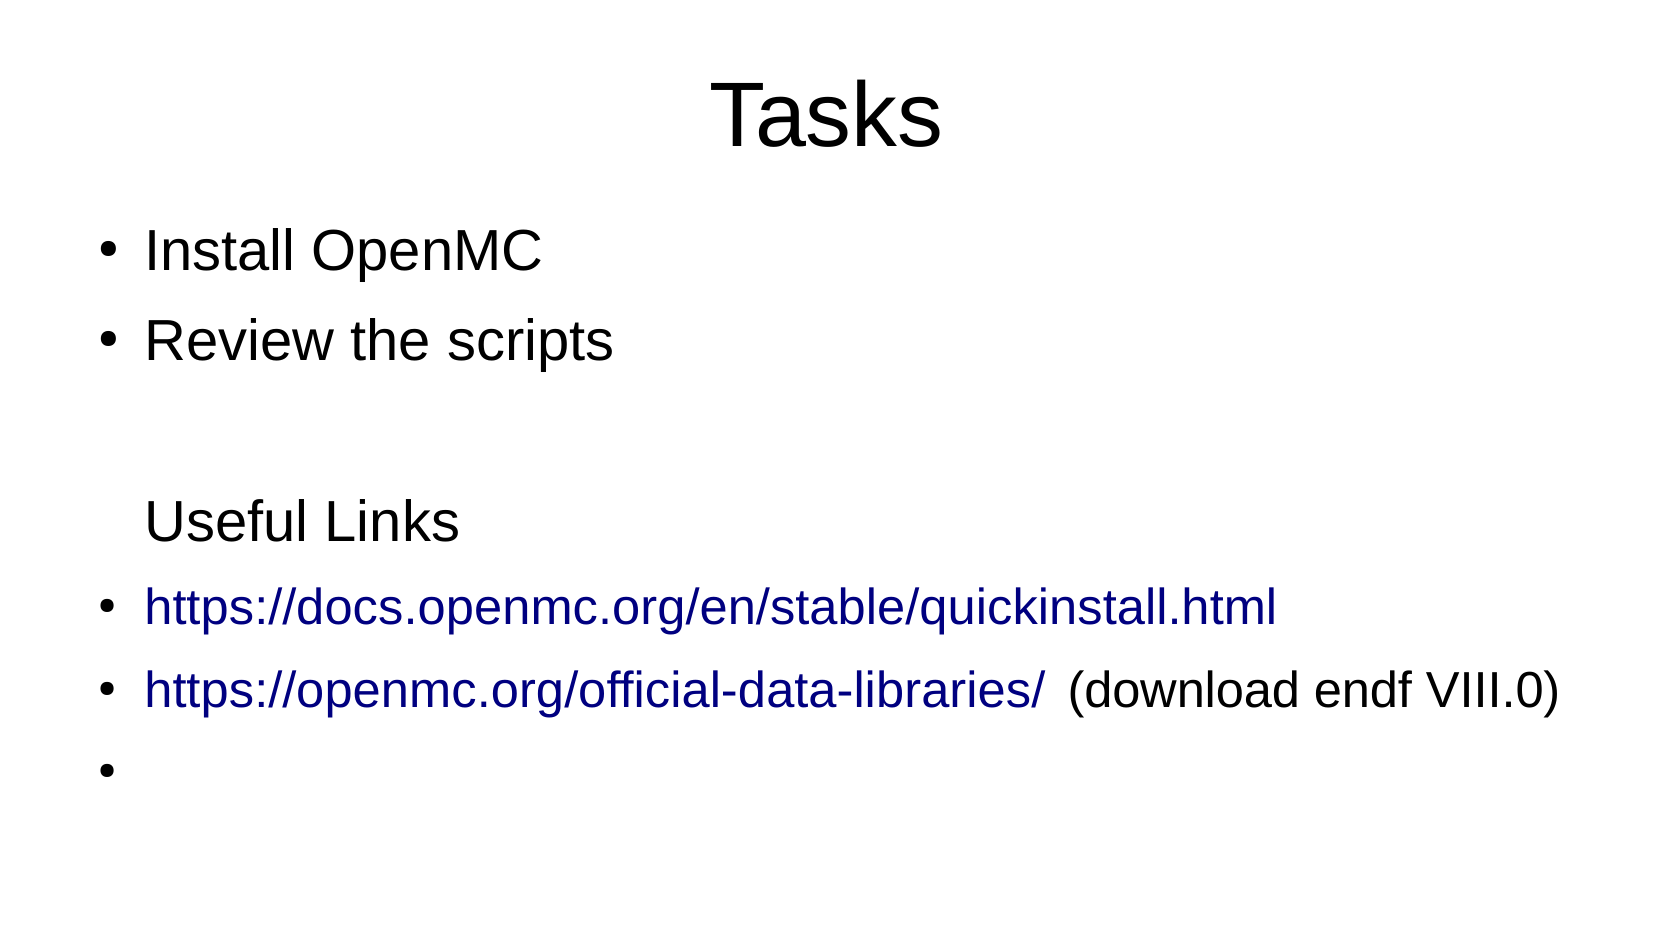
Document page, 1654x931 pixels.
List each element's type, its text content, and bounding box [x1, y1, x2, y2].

title Tasks [82, 37, 1571, 193]
list Install OpenMC Review the scripts Useful Links https://docs.openmc.org/en/stable/quickinstall.html https://openmc.org/official-data-libraries/ (download endf VIII.0) [82, 217, 1571, 758]
